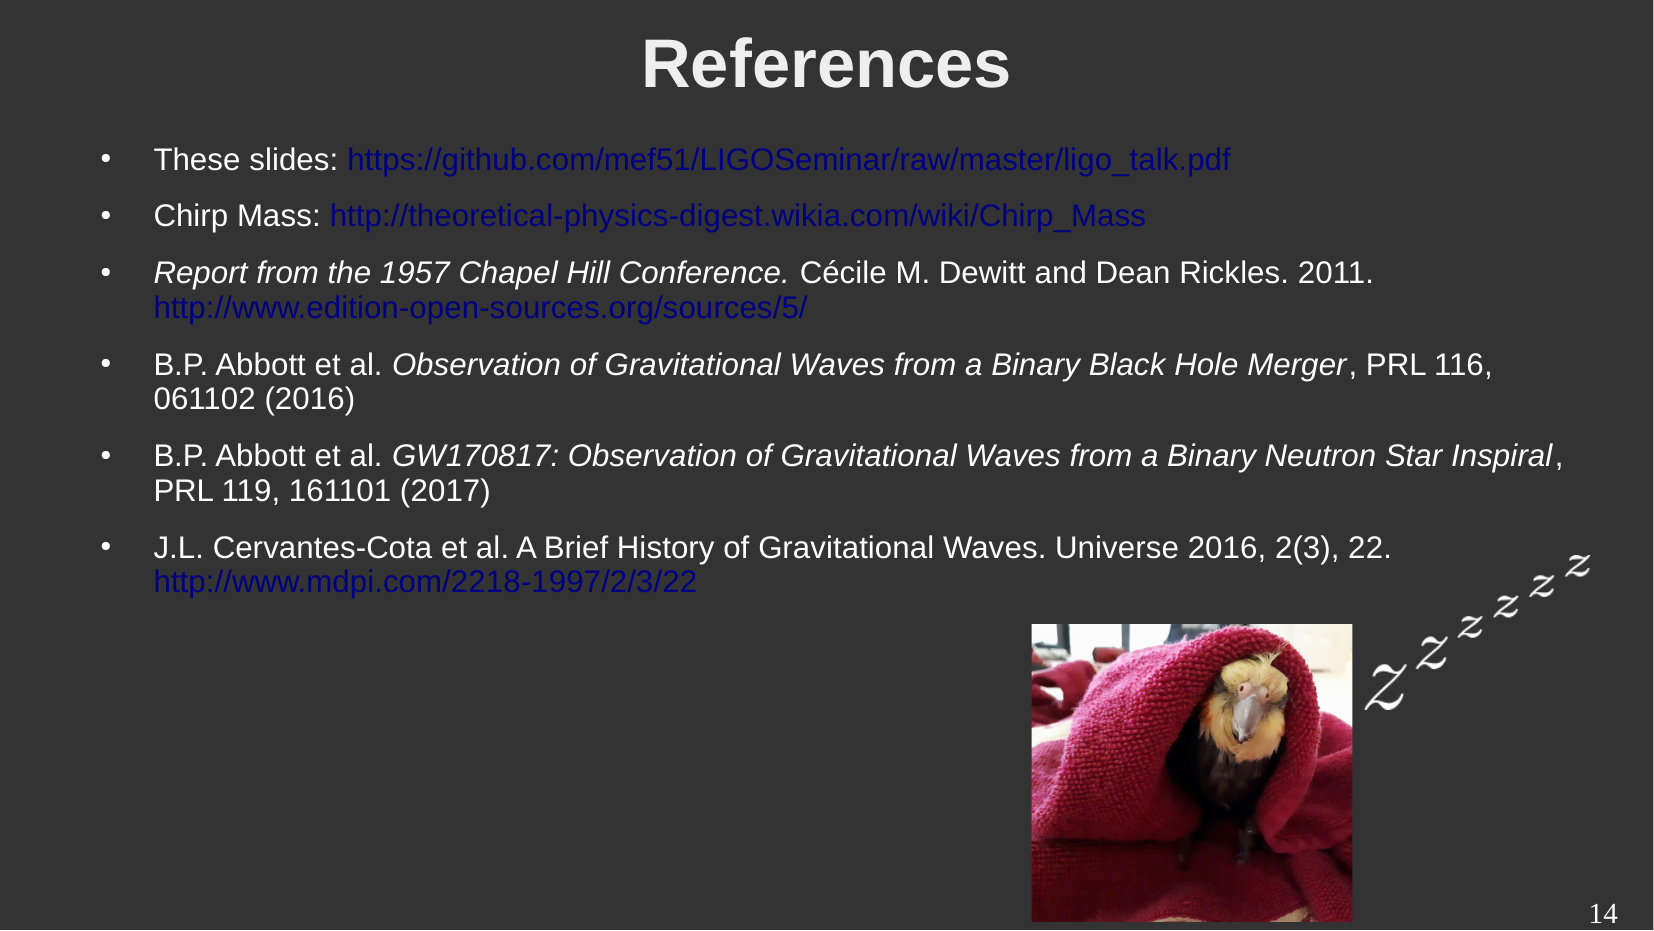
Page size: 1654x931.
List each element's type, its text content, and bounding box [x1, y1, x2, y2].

picture [1364, 555, 1591, 710]
list These slides: https://github.com/mef51/LIGOSeminar/raw/master/ligo_talk.pdf Chirp Mass: http://theoretical-physics-digest.wikia.com/wiki/Chirp_Mass Report from the 1957 Chapel Hill Conference. Cécile M. Dewitt and Dean Rickles. 2011. http://www.edition-open-sources.org/sources/5/ B.P. Abbott et al. Observation of Gravitational Waves from a Binary Black Hole Merger, PRL 116, 061102 (2016) B.P. Abbott et al. GW170817: Observation of Gravitational Waves from a Binary Neutron Star Inspiral, PRL 119, 161101 (2017) J.L. Cervantes-Cota et al. A Brief History of Gravitational Waves. Universe 2016, 2(3), 22. http://www.mdpi.com/2218-1997/2/3/22 [82, 141, 1571, 682]
picture [1031, 624, 1353, 922]
title References [82, 0, 1571, 141]
